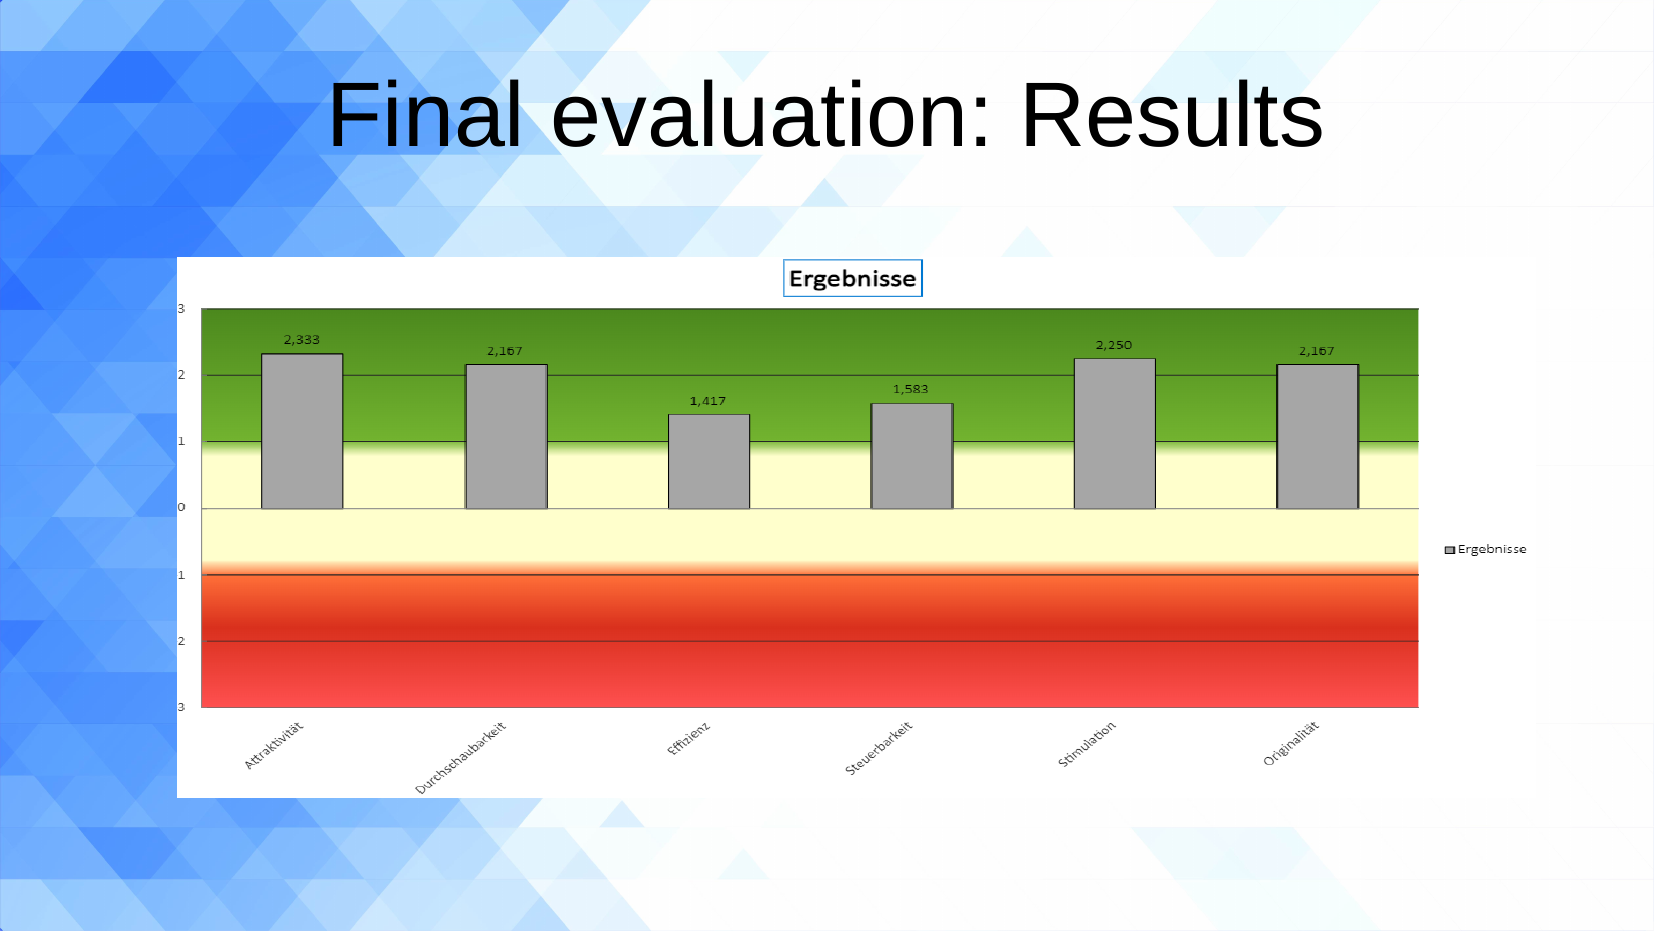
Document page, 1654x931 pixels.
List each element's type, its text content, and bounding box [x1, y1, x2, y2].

picture [0, 0, 1654, 931]
title Final evaluation: Results [82, 37, 1571, 193]
